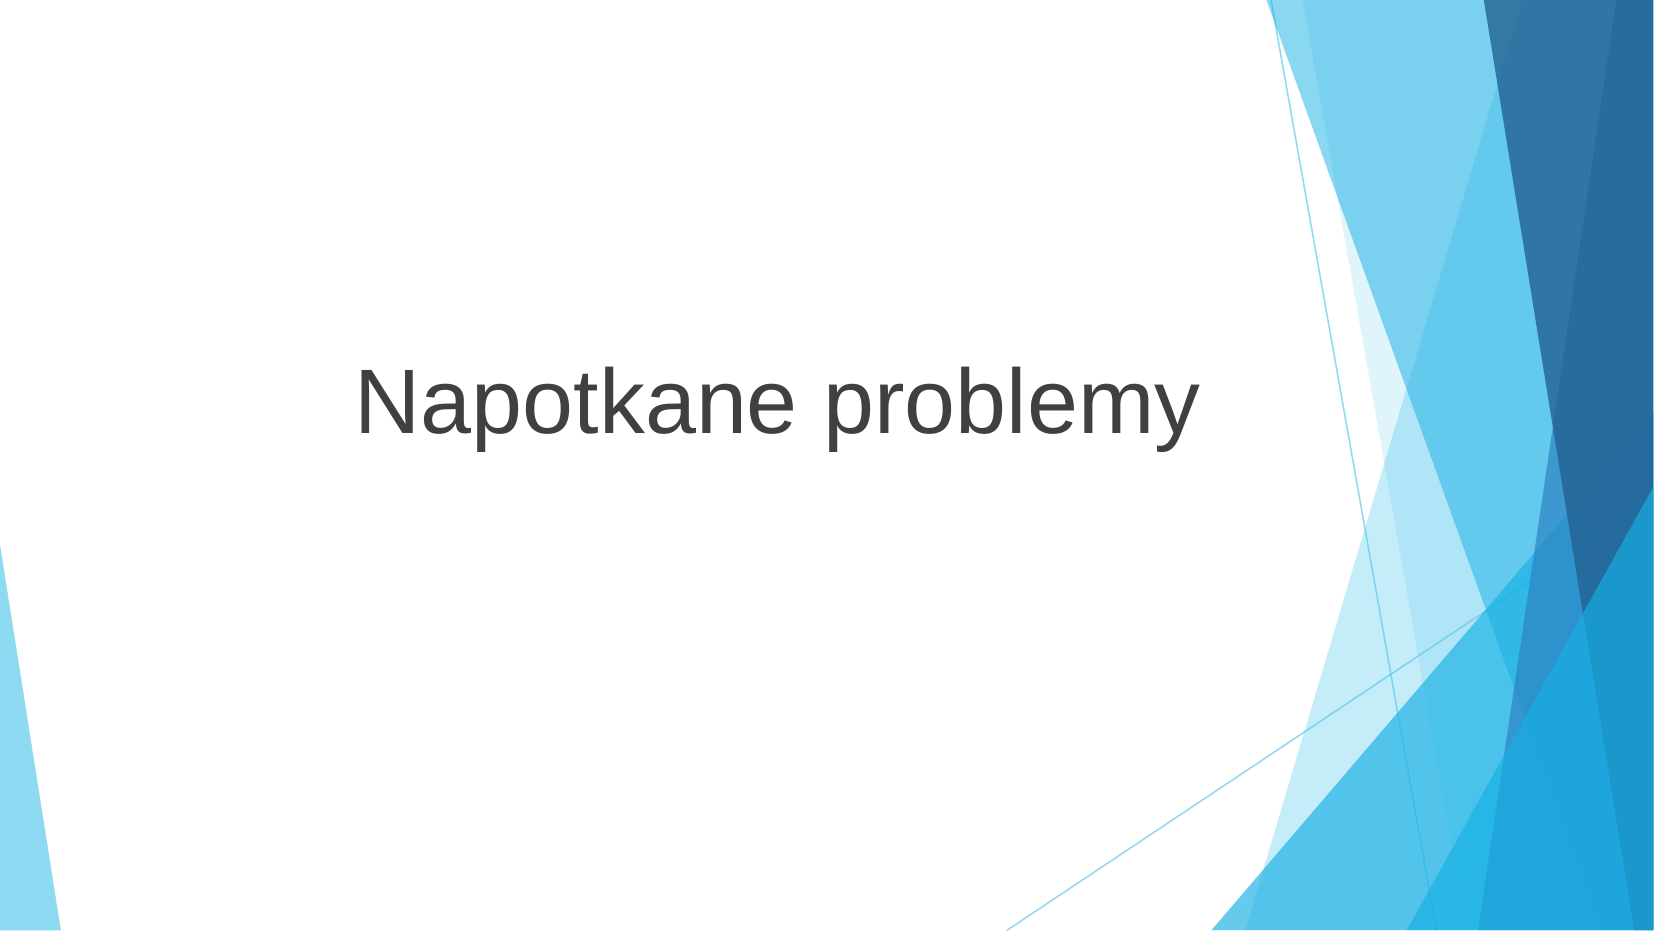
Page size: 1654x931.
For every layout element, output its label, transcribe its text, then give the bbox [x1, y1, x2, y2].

subtitle Napotkane problemy [0, 36, 1489, 758]
